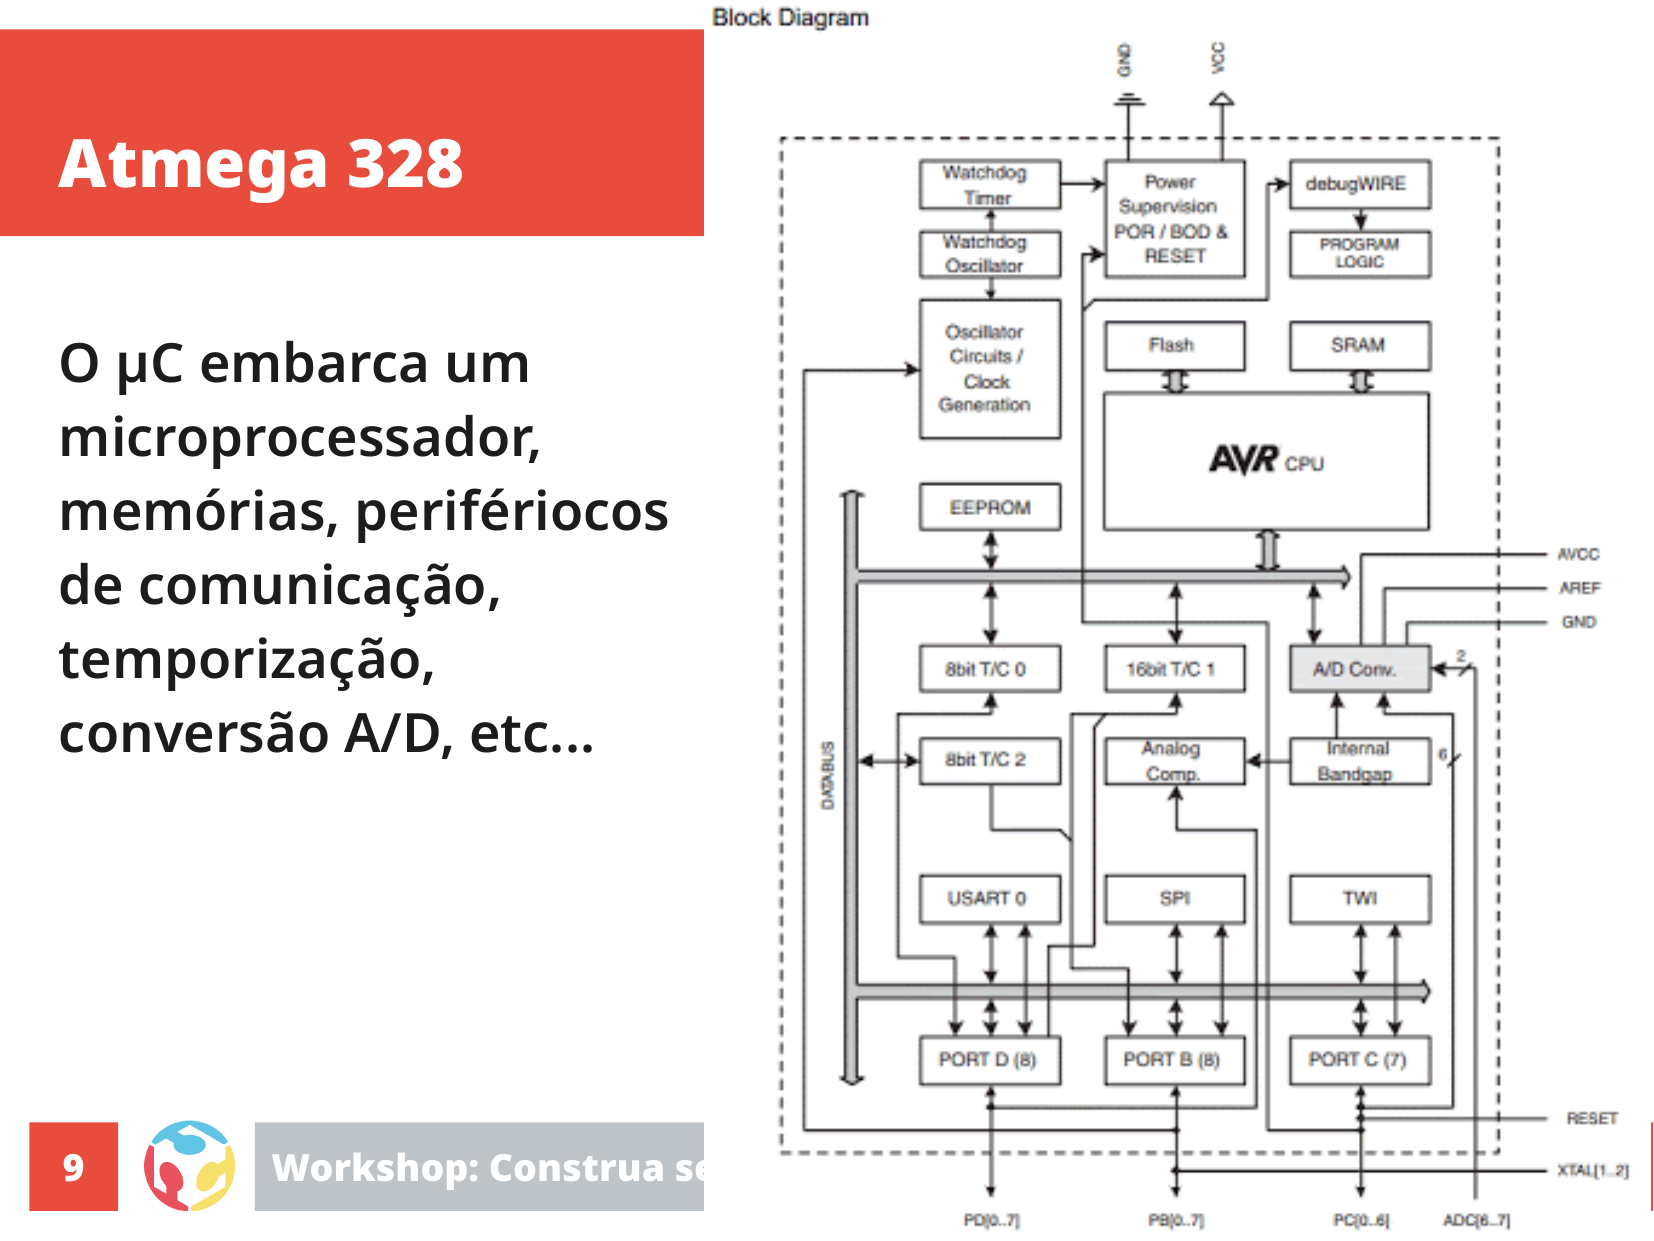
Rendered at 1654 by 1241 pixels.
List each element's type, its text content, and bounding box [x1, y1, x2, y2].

title Atmega 328 [58, 59, 704, 207]
list O µC embarca um microprocessador, memórias, perifériocos de comunicação, temporização, conversão A/D, etc... [58, 324, 676, 1093]
picture [144, 1120, 235, 1211]
picture [704, 2, 1651, 1241]
